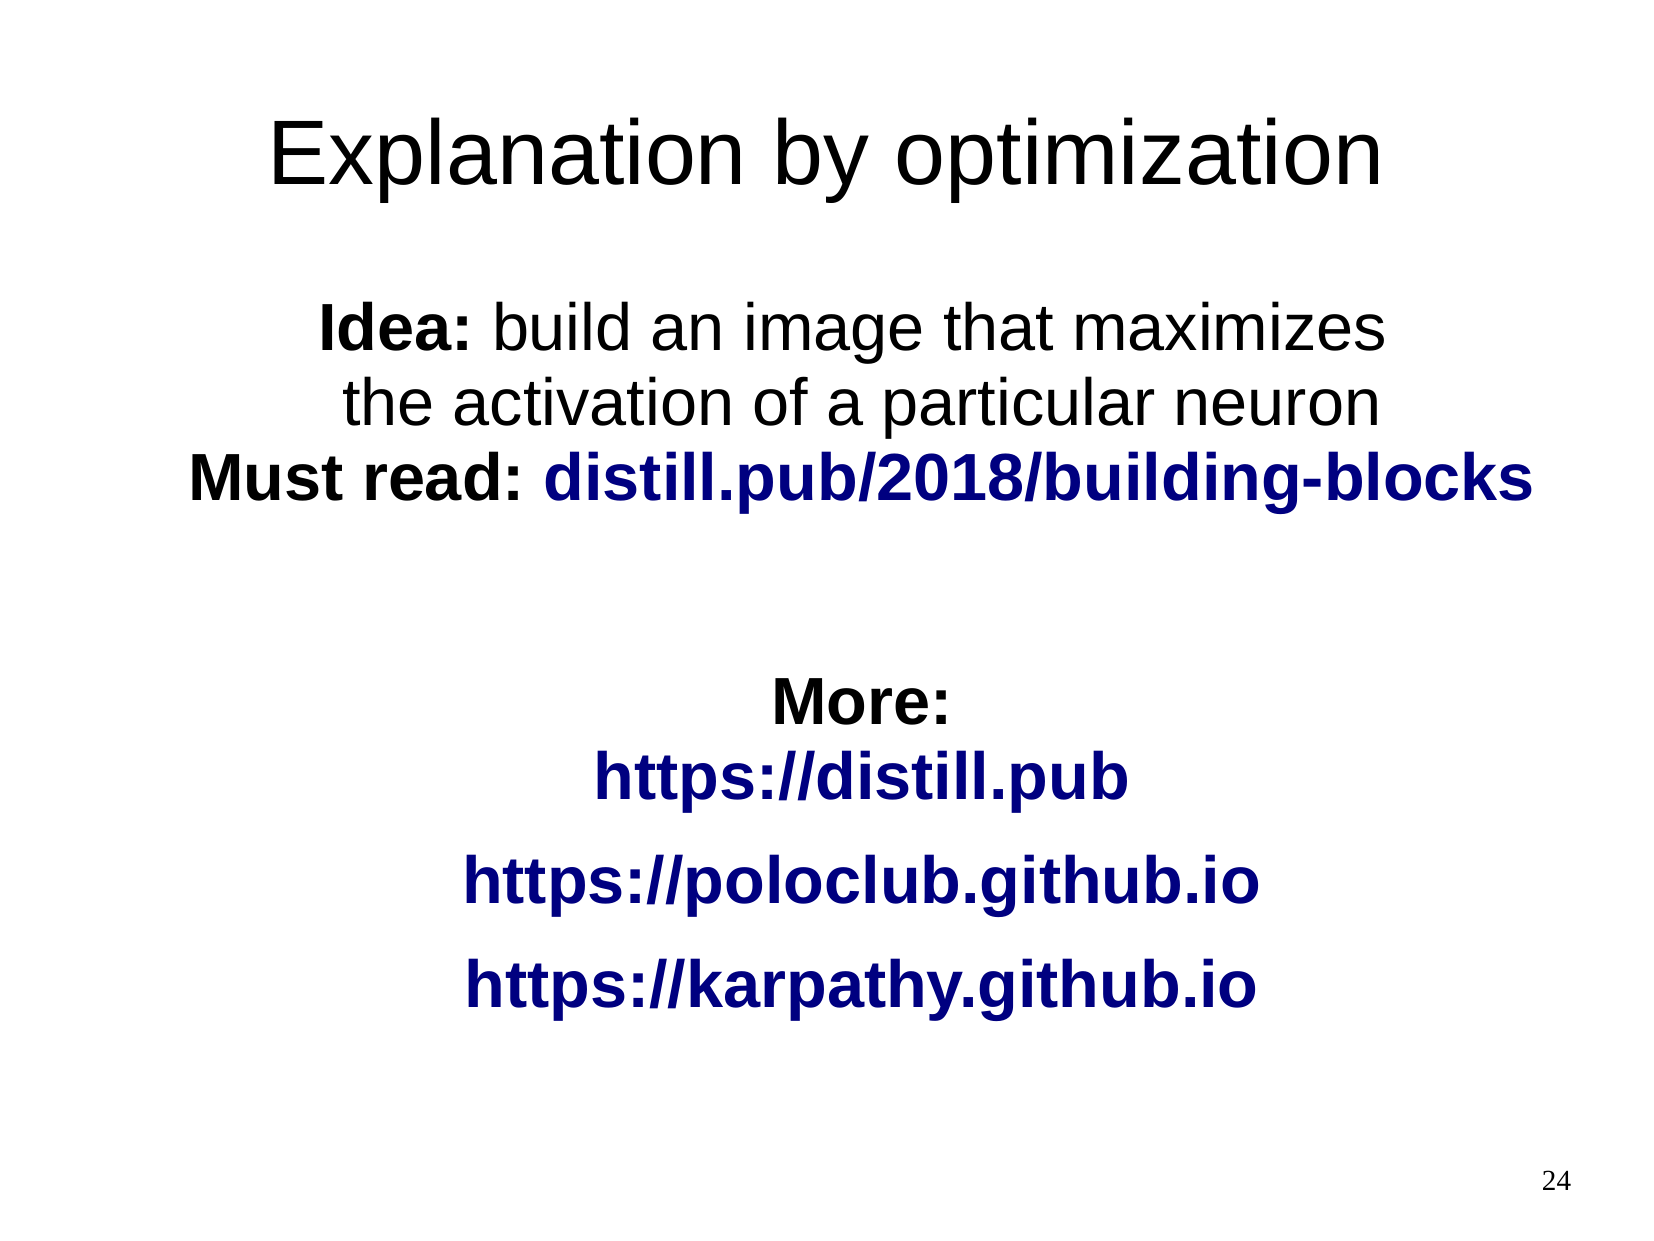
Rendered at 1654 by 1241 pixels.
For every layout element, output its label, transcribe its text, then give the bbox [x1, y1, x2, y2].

list Idea: build an image that maximizes the activation of a particular neuron Must read: distill.pub/2018/building-blocks More: https://distill.pub https://poloclub.github.io https://karpathy.github.io [82, 290, 1571, 1125]
title Explanation by optimization [82, 49, 1571, 257]
